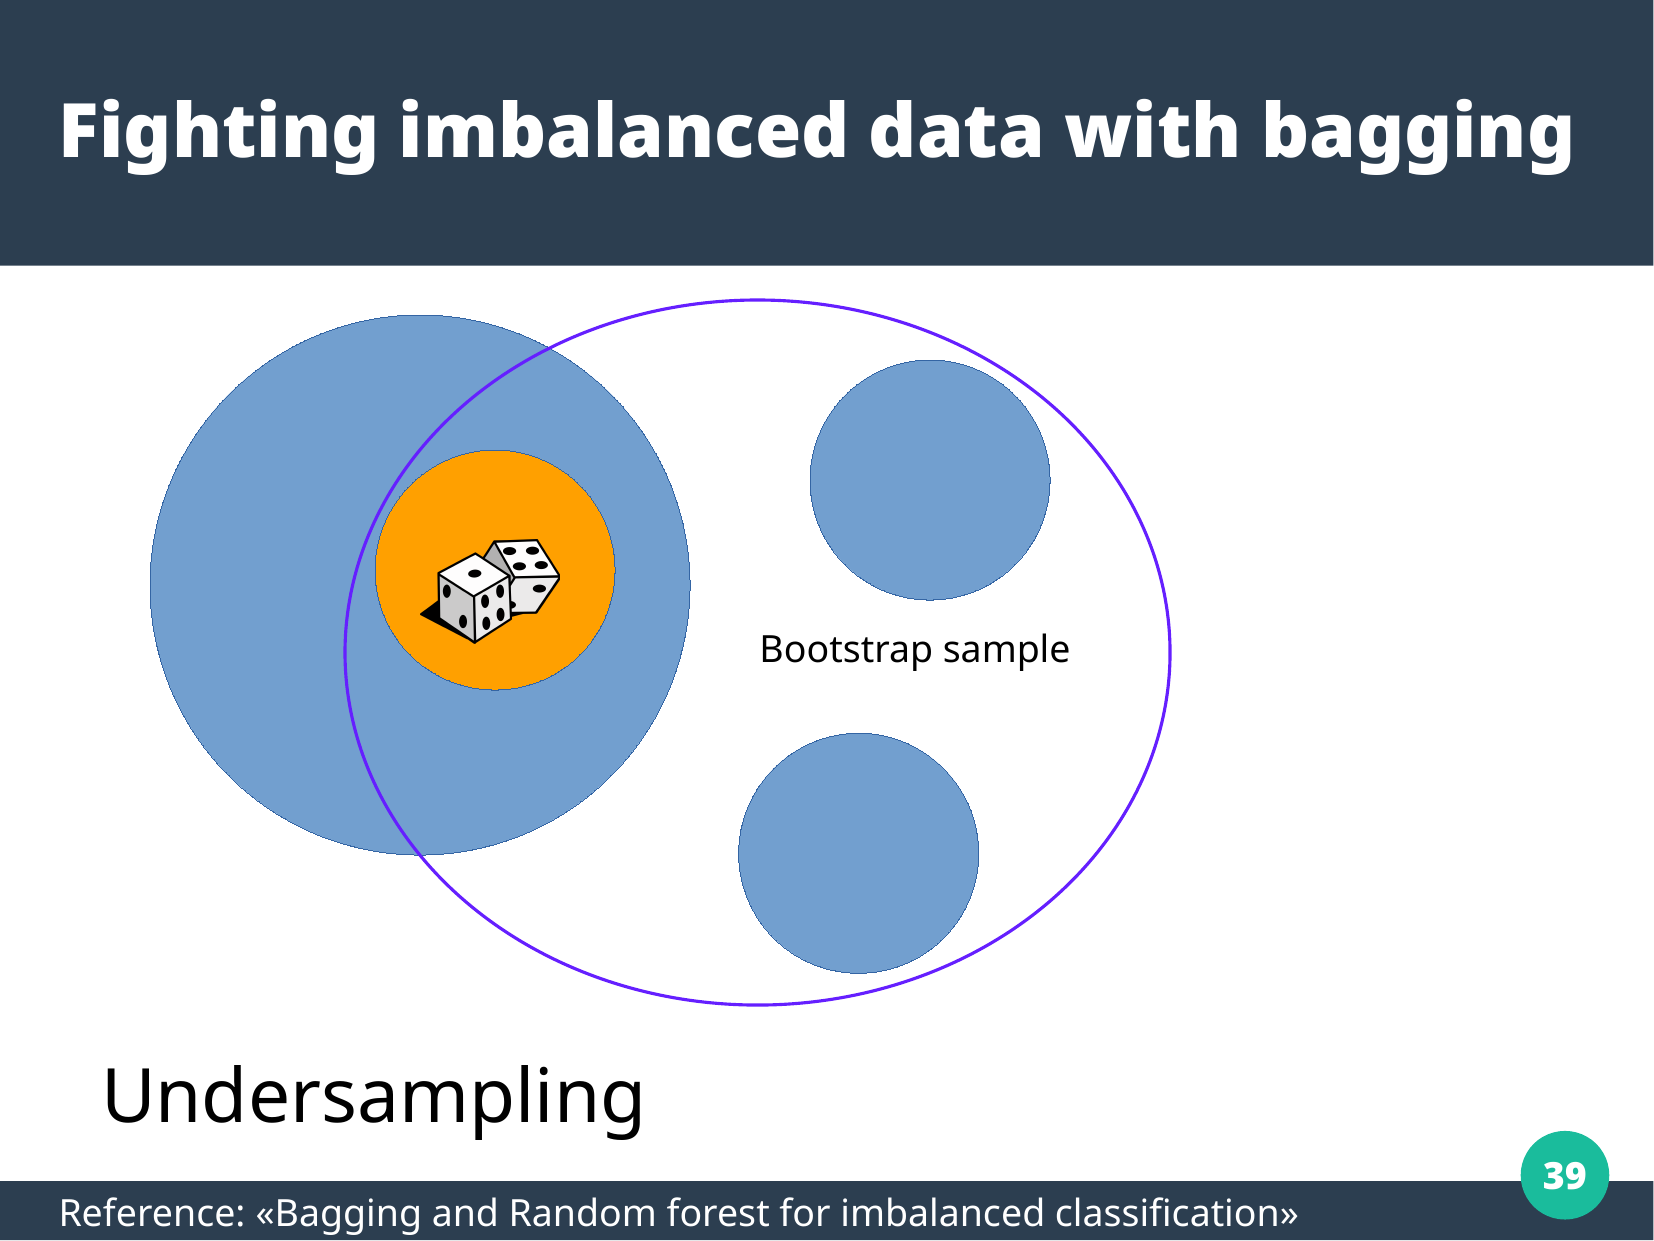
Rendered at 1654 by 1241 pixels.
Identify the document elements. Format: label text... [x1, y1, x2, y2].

picture [420, 539, 560, 646]
text_box Bootstrap sample [744, 615, 1051, 678]
text_box [347, 349, 691, 856]
text_box [738, 733, 979, 974]
text_box [810, 360, 1051, 601]
text_box [150, 315, 548, 856]
text_box Undersampling [86, 1035, 601, 1145]
title Fighting imbalanced data with bagging [59, 49, 1595, 207]
text_box Reference: «Bagging and Random forest for imbalanced classification» [43, 1179, 1165, 1241]
